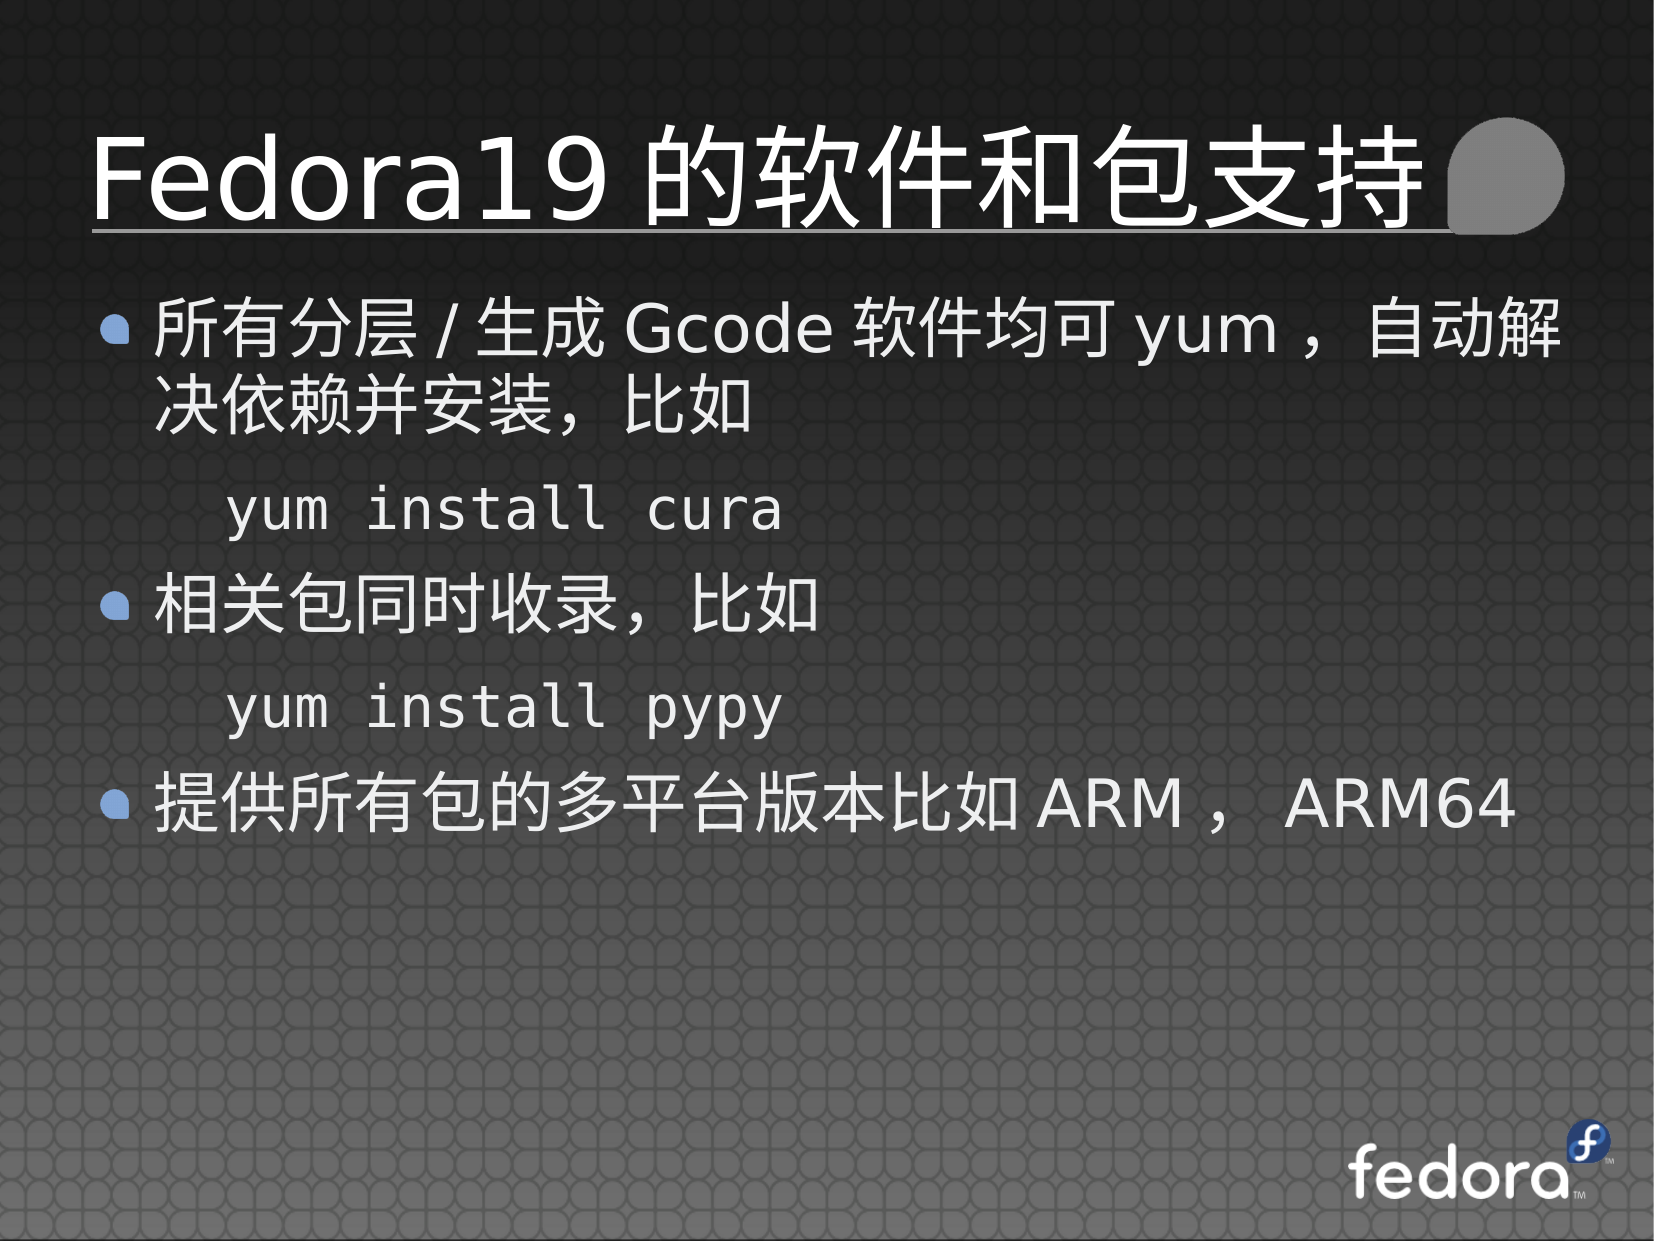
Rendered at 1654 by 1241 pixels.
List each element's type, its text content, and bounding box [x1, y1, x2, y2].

picture [0, 0, 1654, 1241]
title Fedora19的软件和包支持 [86, 112, 1576, 249]
list 所有分层/生成Gcode软件均可yum，自动解决依赖并安装，比如 yum install cura 相关包同时收录，比如 yum install pypy 提供所有包的多平台版本比如ARM，ARM64 [82, 290, 1571, 1010]
